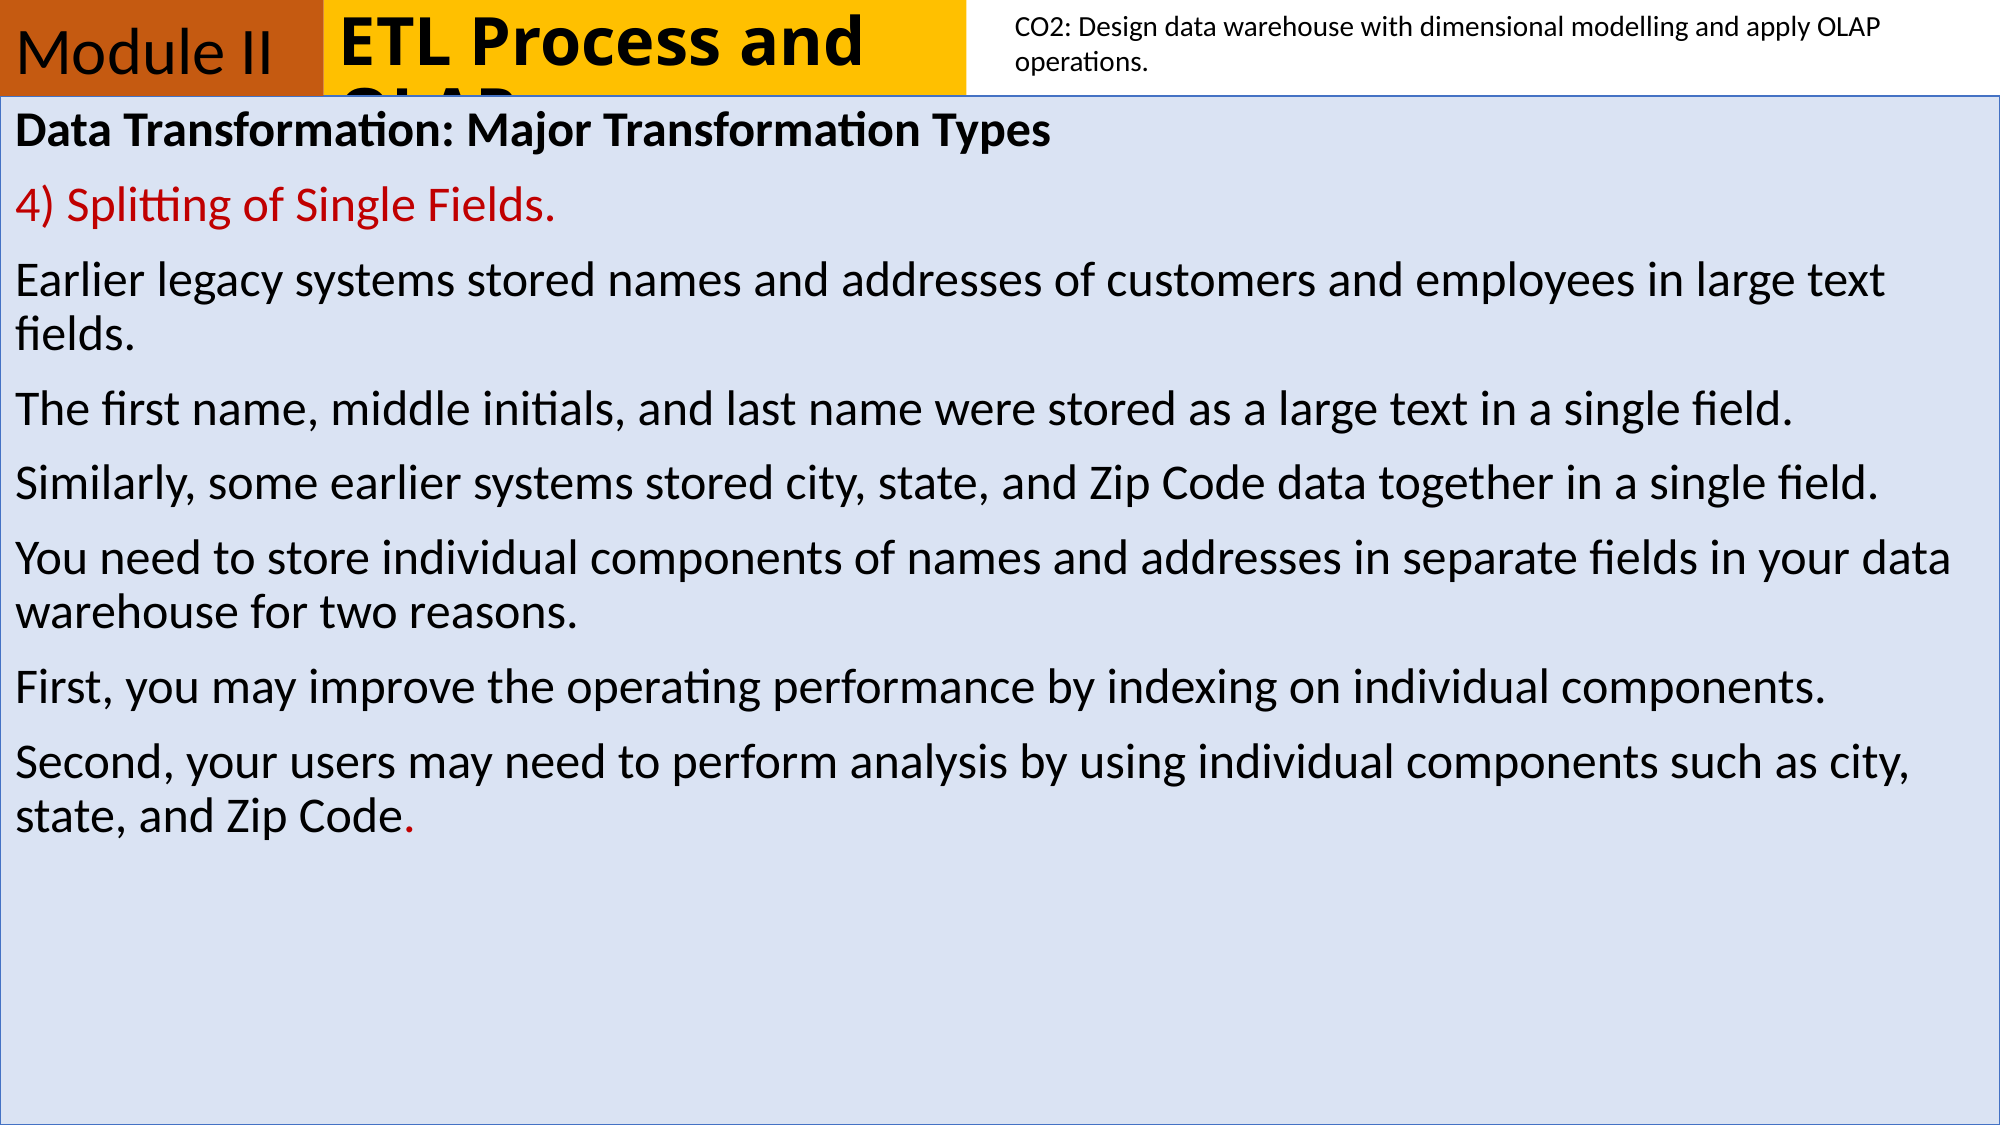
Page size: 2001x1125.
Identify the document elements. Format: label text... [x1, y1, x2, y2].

text_box Module II [0, 0, 324, 96]
title ETL Process and OLAP: [324, 0, 967, 95]
text_box CO2: Design data warehouse with dimensional modelling and apply OLAP operations. [999, 0, 2000, 122]
subtitle Data Transformation: Major Transformation Types 4) Splitting of Single Fields. Earlier legacy systems stored names and addresses of customers and employees in large text fields. The first name, middle initials, and last name were stored as a large text in a single field. Similarly, some earlier systems stored city, state, and Zip Code data together in a single field. You need to store individual components of names and addresses in separate fields in your data warehouse for two reasons. First, you may improve the operating performance by indexing on individual components. Second, your users may need to perform analysis by using individual components such as city, state, and Zip Code. [0, 95, 2000, 1125]
